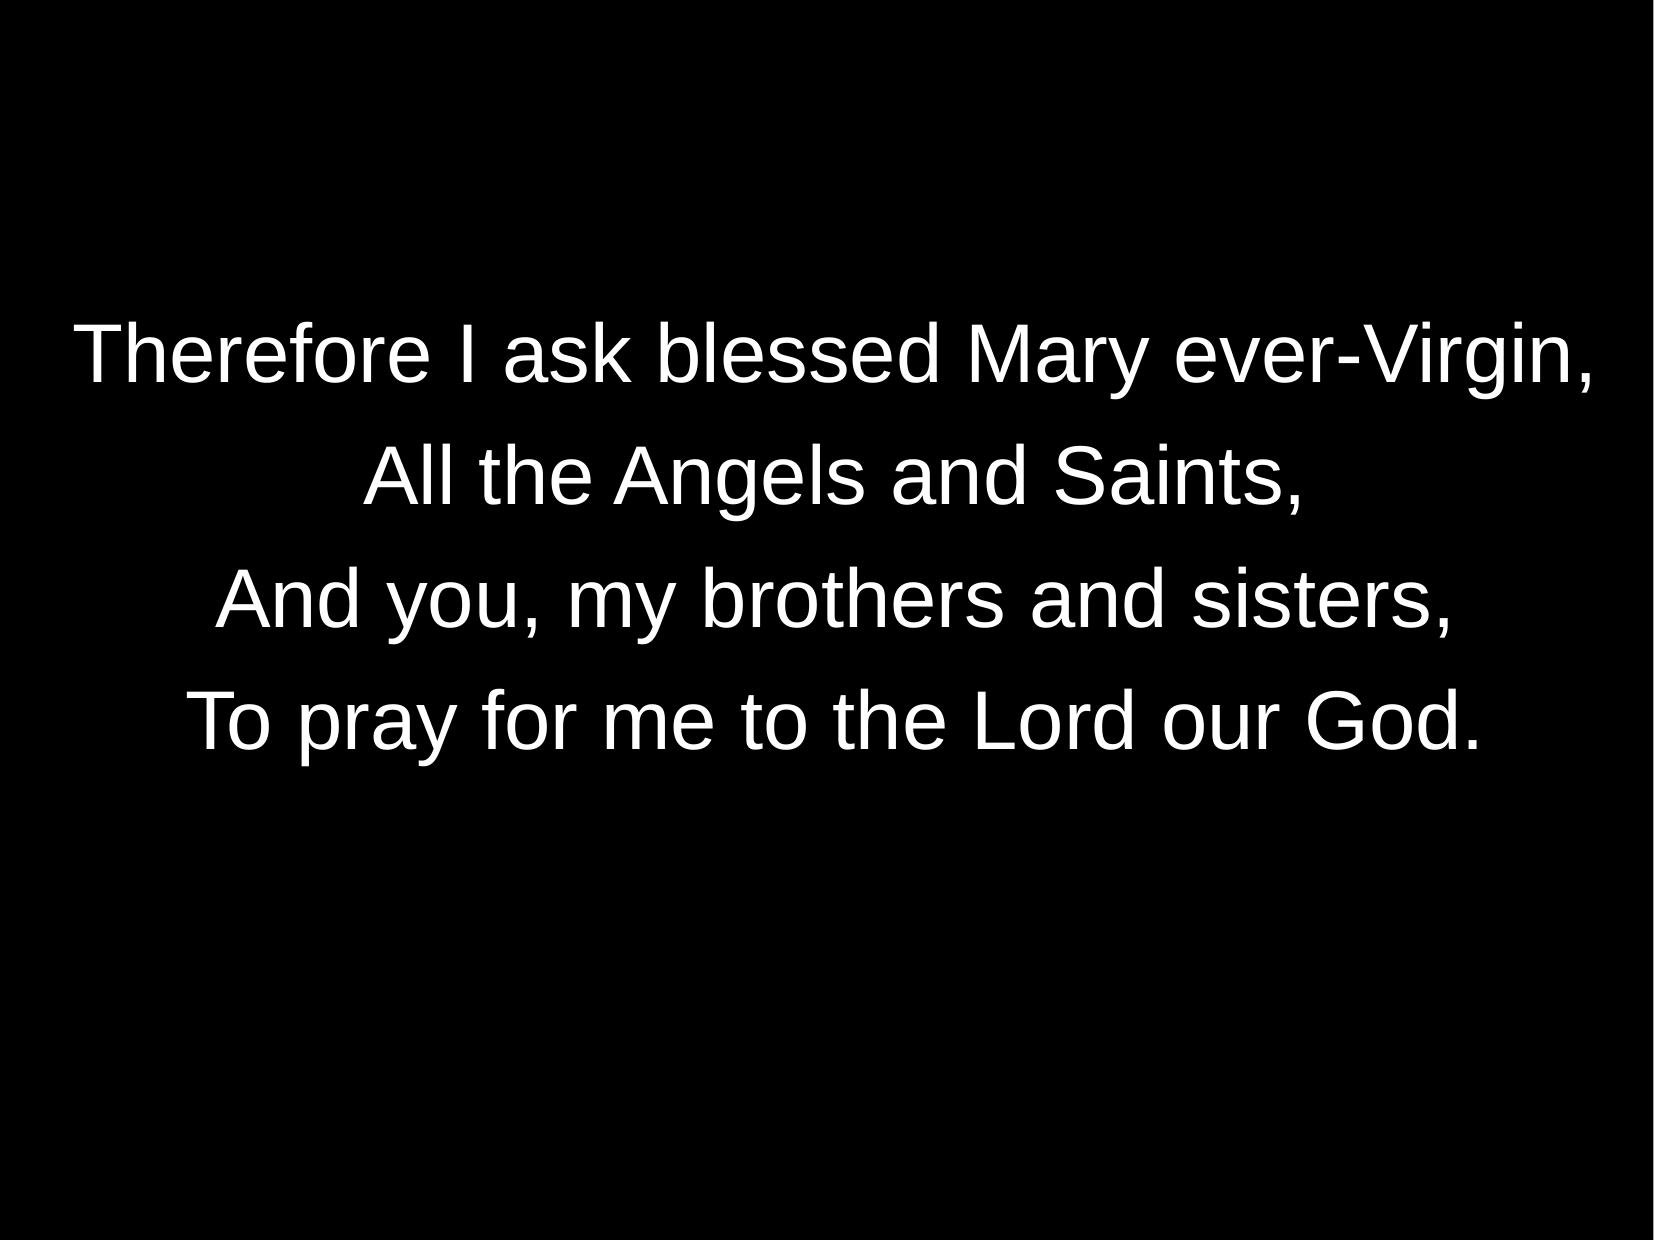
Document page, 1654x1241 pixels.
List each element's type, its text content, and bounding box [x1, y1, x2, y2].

list Therefore I ask blessed Mary ever-Virgin, All the Angels and Saints, And you, my brothers and sisters, To pray for me to the Lord our God. [0, 307, 1654, 1241]
